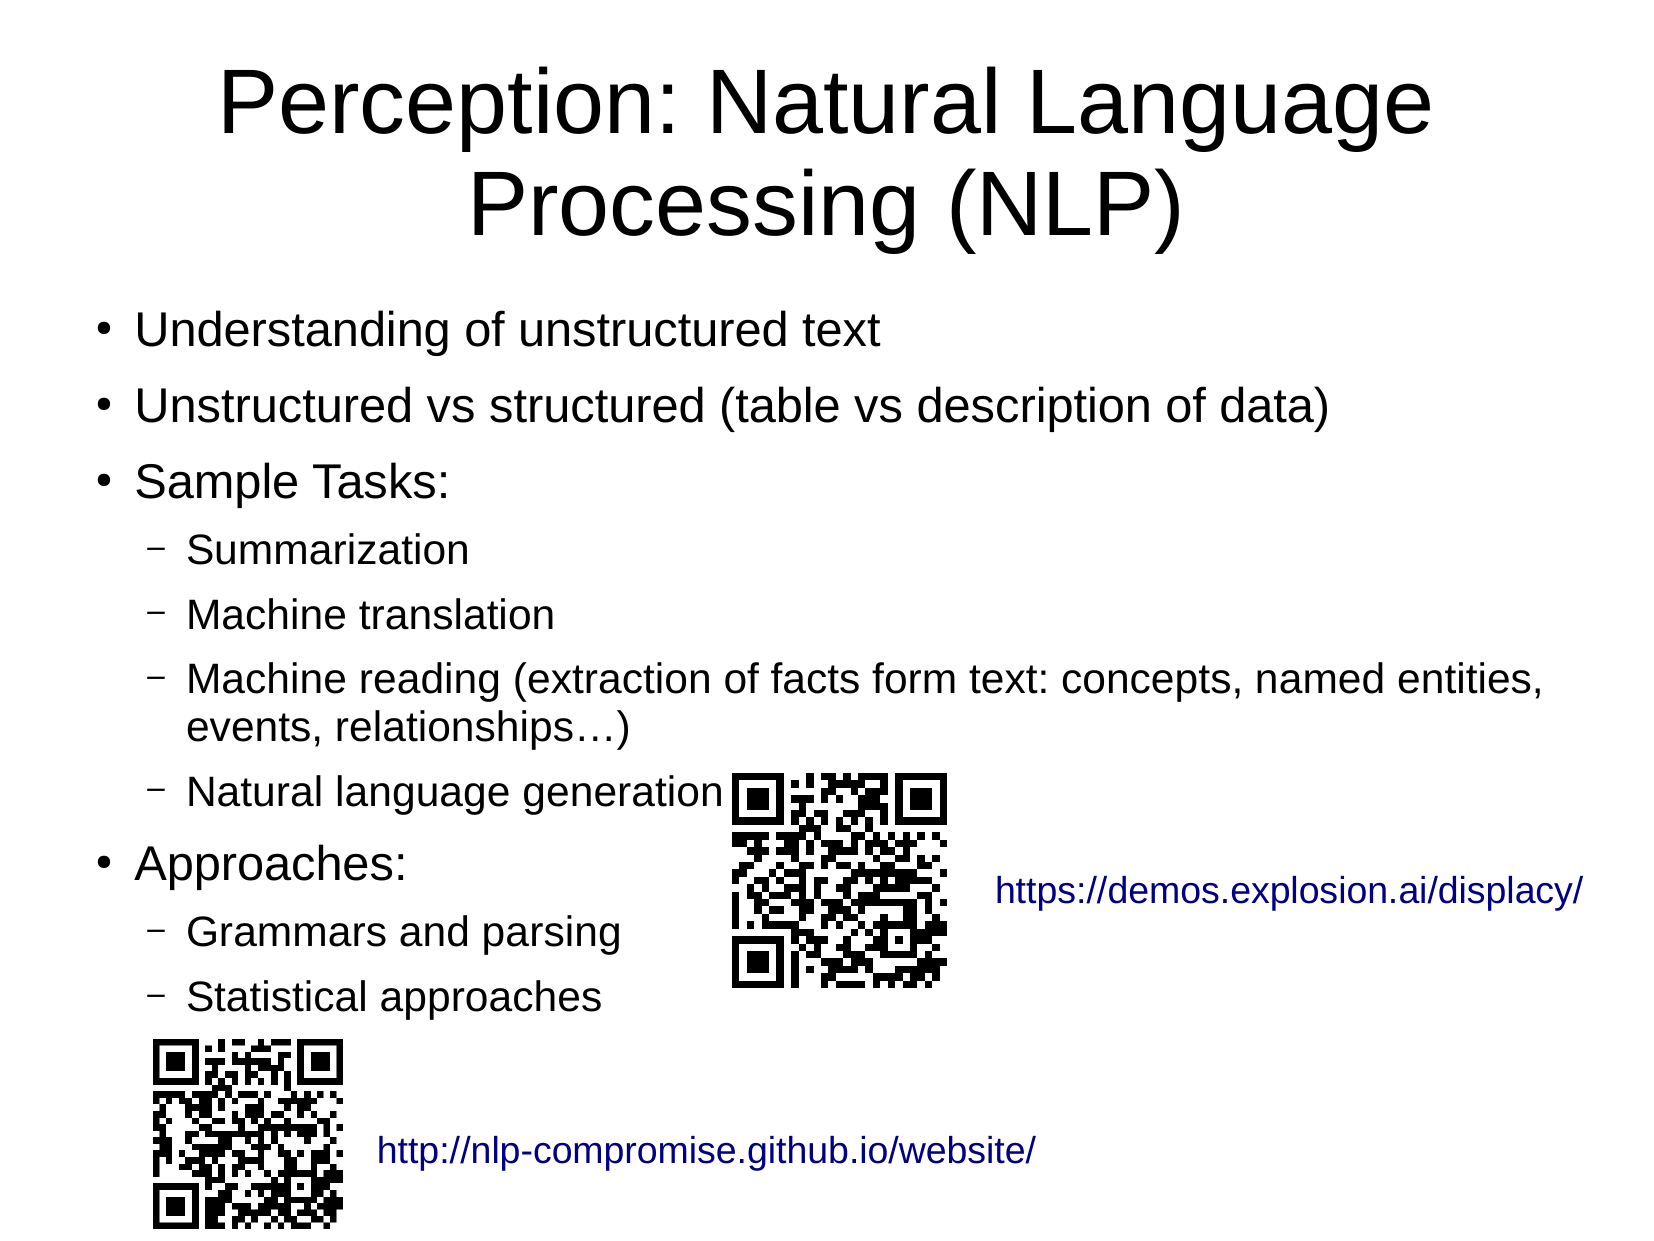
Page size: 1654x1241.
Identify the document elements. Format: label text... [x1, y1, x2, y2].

title Perception: Natural Language Processing (NLP) [82, 49, 1571, 257]
text_box http://nlp-compromise.github.io/website/ [362, 1122, 1052, 1179]
text_box https://demos.explosion.ai/displacy/ [980, 862, 1599, 920]
list Understanding of unstructured text Unstructured vs structured (table vs description of data) Sample Tasks: Summarization Machine translation Machine reading (extraction of facts form text: concepts, named entities, events, relationships…) Natural language generation Approaches: Grammars and parsing Statistical approaches [82, 302, 1571, 1022]
picture [153, 1039, 343, 1229]
picture [732, 773, 947, 988]
